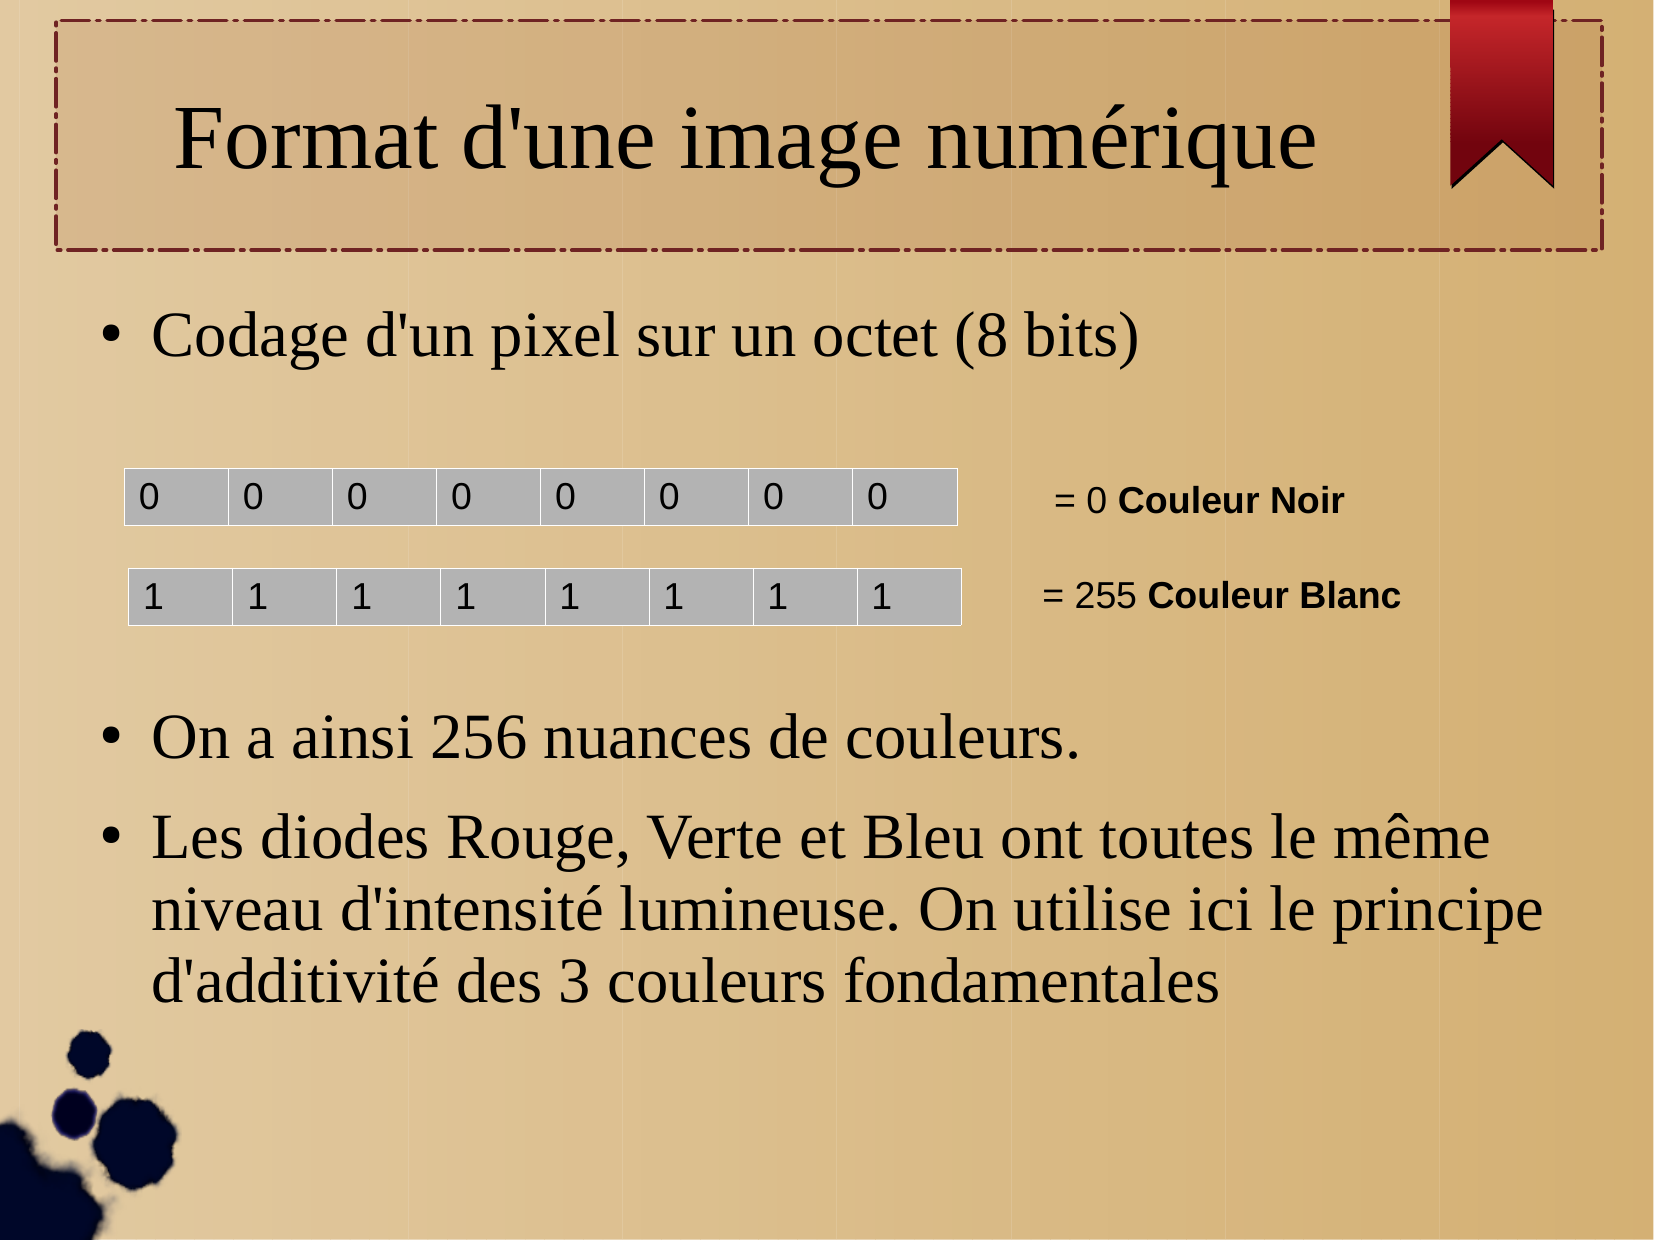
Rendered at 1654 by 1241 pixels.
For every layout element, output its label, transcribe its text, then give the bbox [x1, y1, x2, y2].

title Format d'une image numérique [82, 47, 1412, 229]
text_box = 0 Couleur Noir [1039, 472, 1571, 530]
table_header 1 [337, 569, 440, 625]
table_header 1 [650, 569, 753, 625]
table_header 0 [749, 469, 852, 525]
list Codage d'un pixel sur un octet (8 bits) On a ainsi 256 nuances de couleurs. Les diodes Rouge, Verte et Bleu ont toutes le même niveau d'intensité lumineuse. On utilise ici le principe d'additivité des 3 couleurs fondamentales [82, 299, 1571, 1019]
table_header 1 [546, 569, 649, 625]
table_header 1 [754, 569, 857, 625]
table_header 0 [437, 469, 540, 525]
table_header 0 [541, 469, 644, 525]
table_header 0 [229, 469, 332, 525]
table_header 0 [853, 469, 957, 525]
table_header 1 [129, 569, 232, 625]
table_header 1 [233, 569, 336, 625]
table_header 1 [858, 569, 961, 625]
table_header 0 [333, 469, 436, 525]
text_box = 255 Couleur Blanc [1027, 566, 1465, 638]
table_header 1 [441, 569, 545, 625]
table_header 0 [125, 469, 228, 525]
table_header 0 [645, 469, 748, 525]
